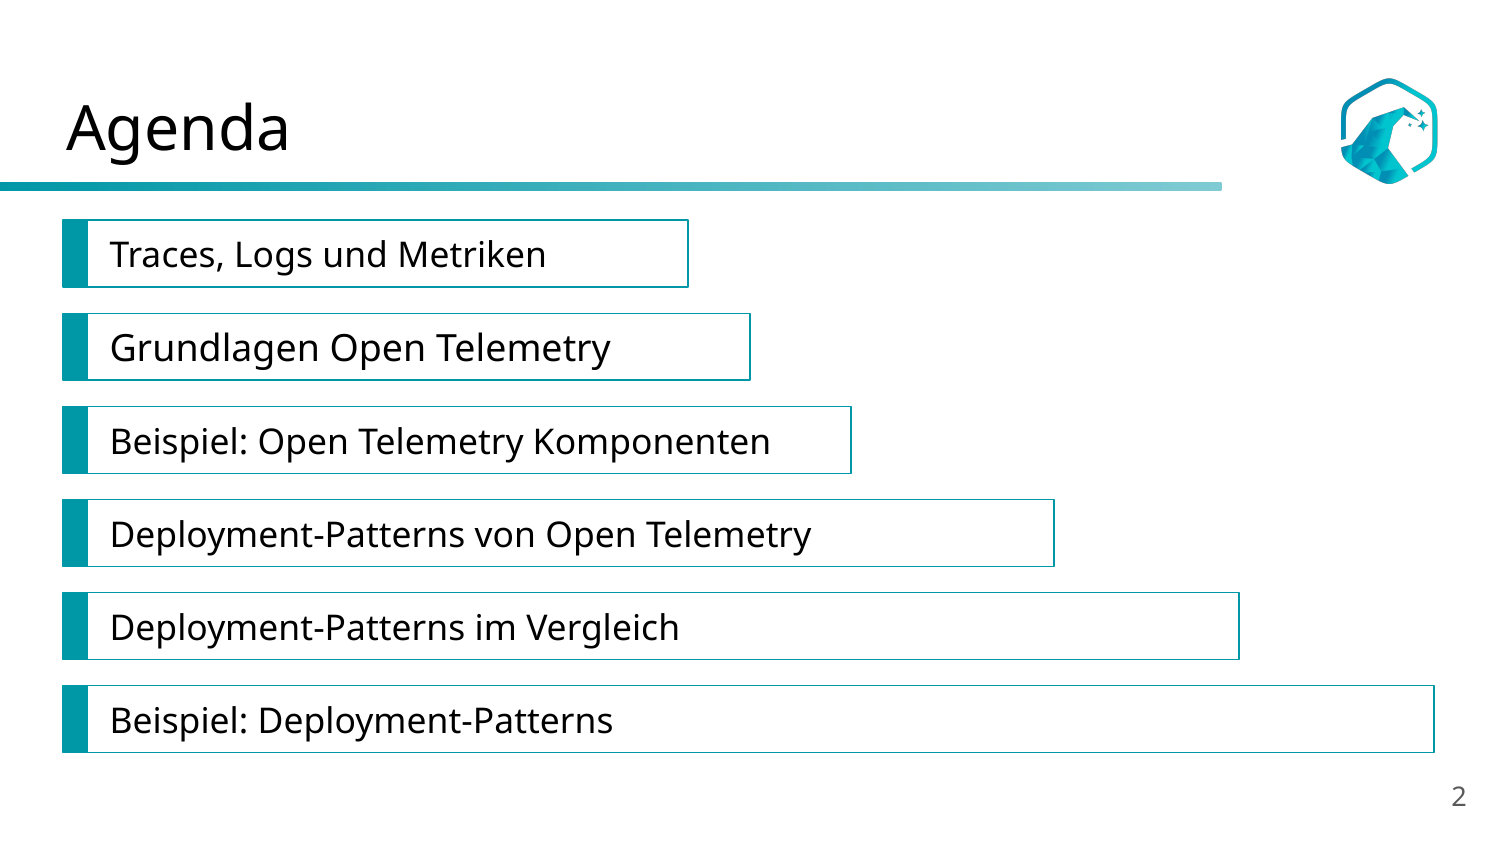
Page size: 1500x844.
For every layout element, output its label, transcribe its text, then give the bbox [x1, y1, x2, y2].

slide_number <number> [1391, 764, 1482, 829]
text_box Deployment-Patterns im Vergleich [87, 593, 1239, 660]
picture [1330, 167, 1449, 188]
text_box [63, 499, 87, 567]
title Agenda [51, 72, 1449, 167]
text_box Deployment-Patterns von Open Telemetry [87, 499, 1054, 566]
text_box Traces, Logs und Metriken [87, 220, 688, 287]
text_box [63, 685, 87, 753]
text_box [63, 592, 87, 660]
text_box Beispiel: Deployment-Patterns [87, 686, 1434, 753]
text_box [63, 220, 87, 288]
text_box [63, 406, 87, 474]
text_box Beispiel: Open Telemetry Komponenten [87, 406, 851, 473]
text_box [63, 313, 87, 381]
text_box Grundlagen Open Telemetry [87, 313, 750, 380]
